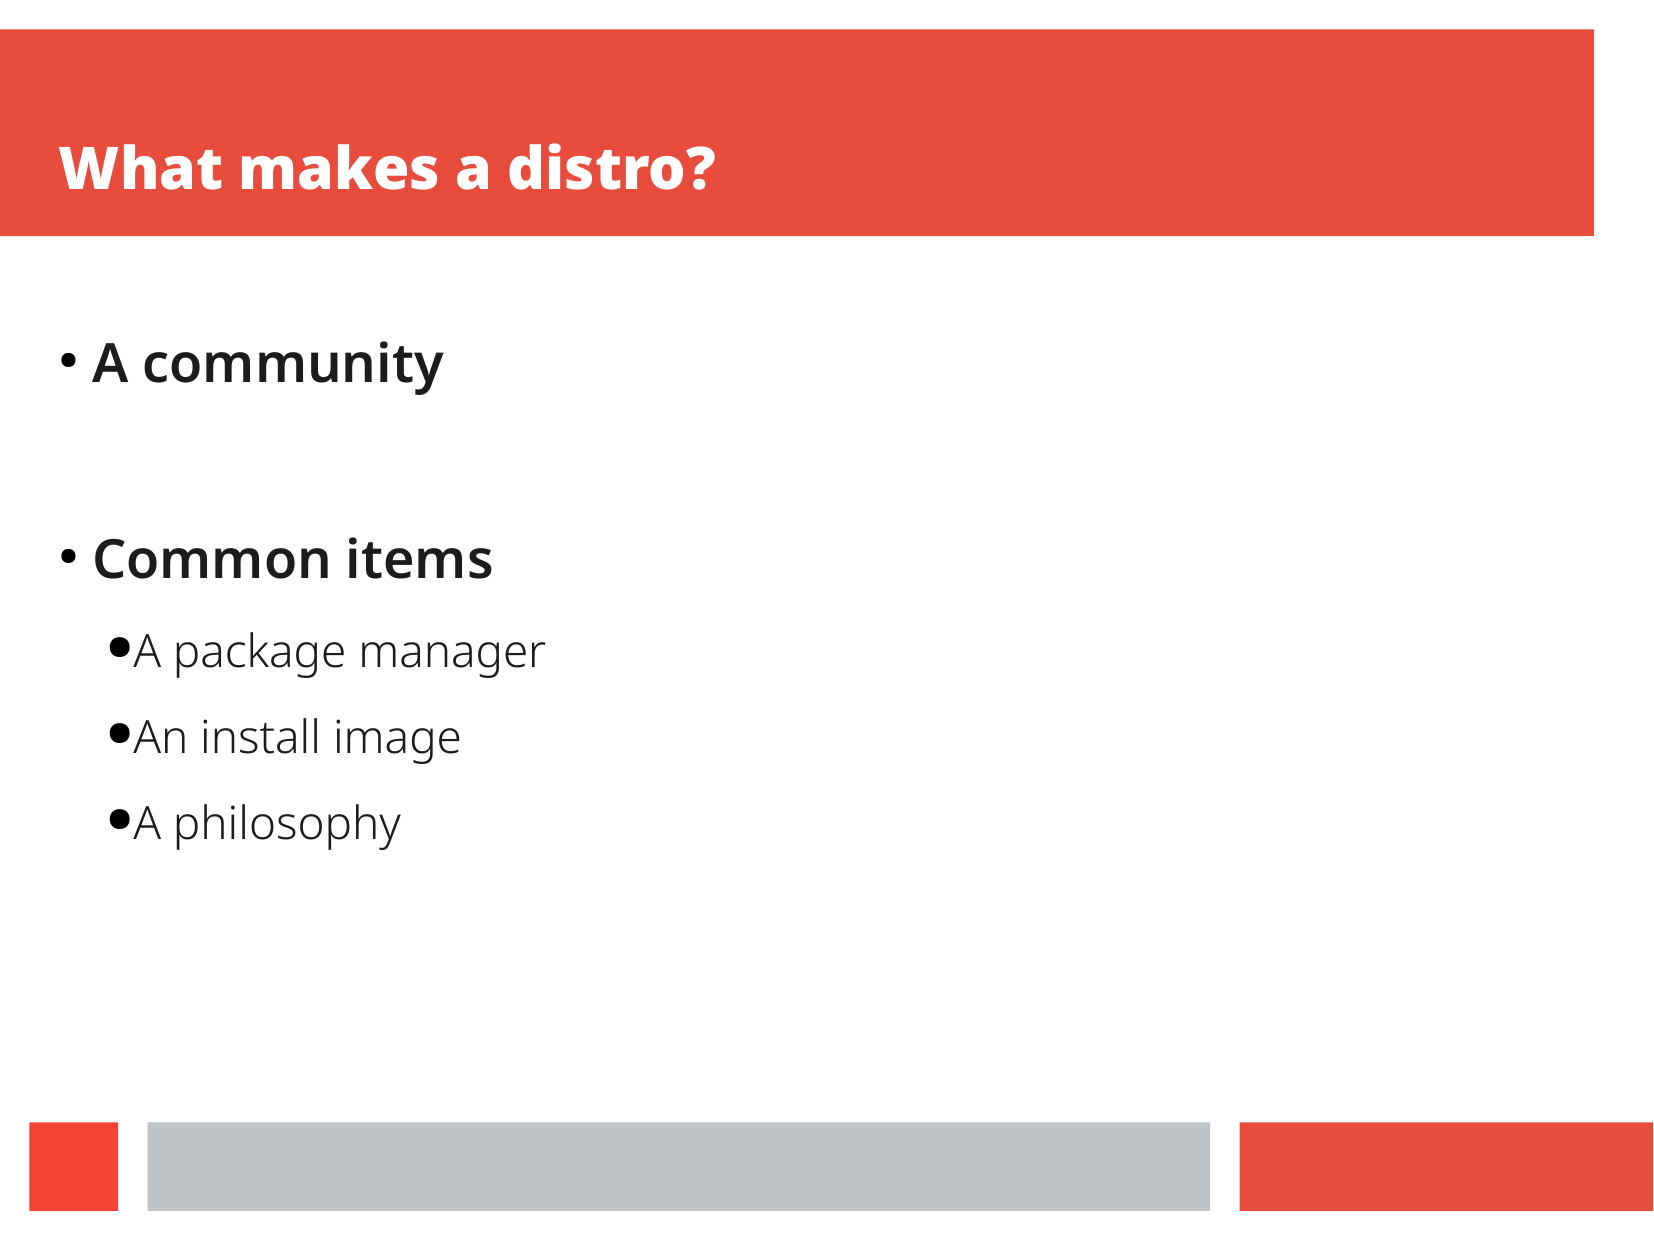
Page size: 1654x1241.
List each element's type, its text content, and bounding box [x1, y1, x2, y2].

list A community Common items A package manager An install image A philosophy [58, 324, 1565, 1093]
title What makes a distro? [58, 59, 1594, 207]
